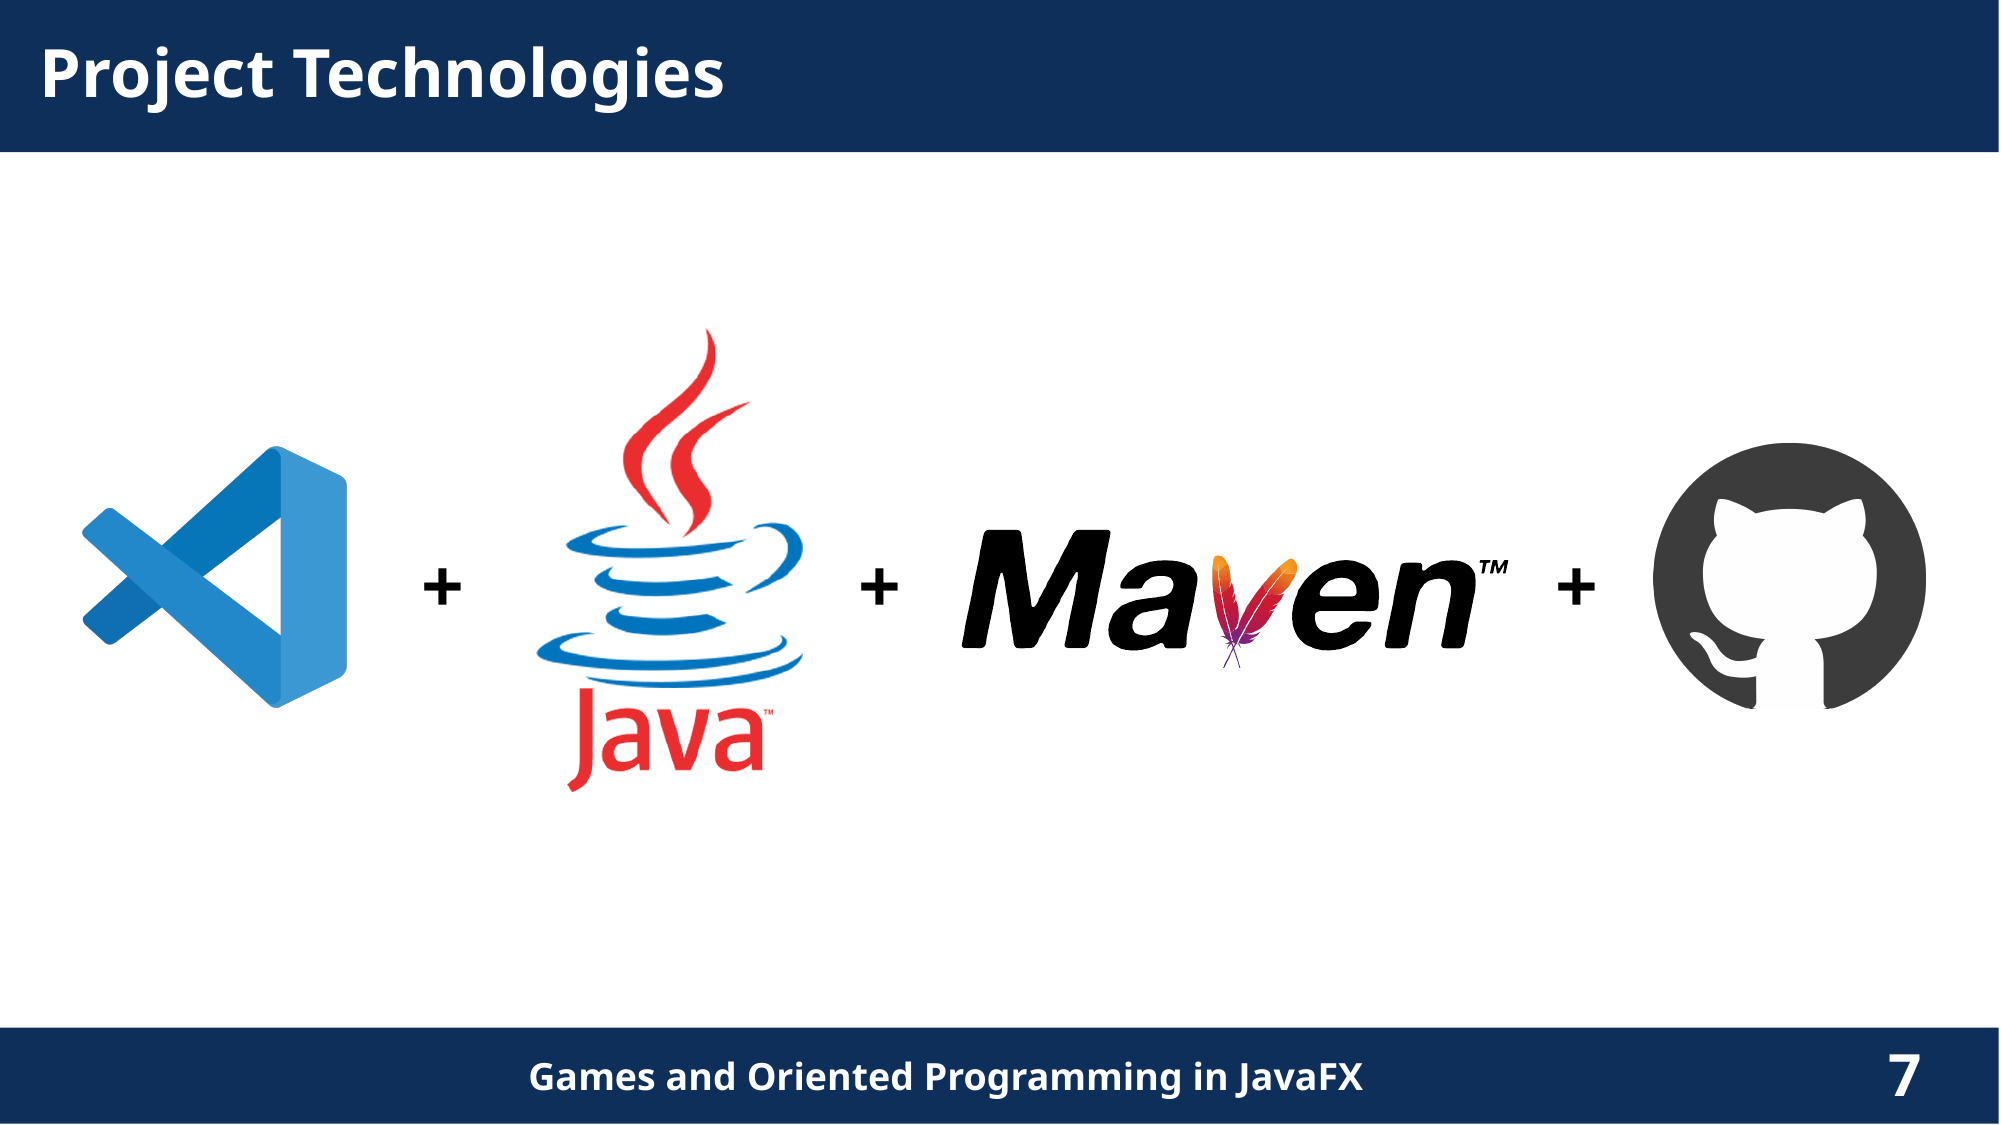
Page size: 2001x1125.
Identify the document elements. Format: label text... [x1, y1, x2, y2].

text_box + [1517, 531, 1636, 637]
picture [1653, 442, 1927, 709]
text_box + [383, 531, 442, 637]
picture [77, 442, 349, 709]
picture [442, 324, 916, 798]
text_box + [820, 531, 939, 637]
text_box Project Technologies [25, 23, 1999, 119]
picture [950, 525, 1512, 668]
